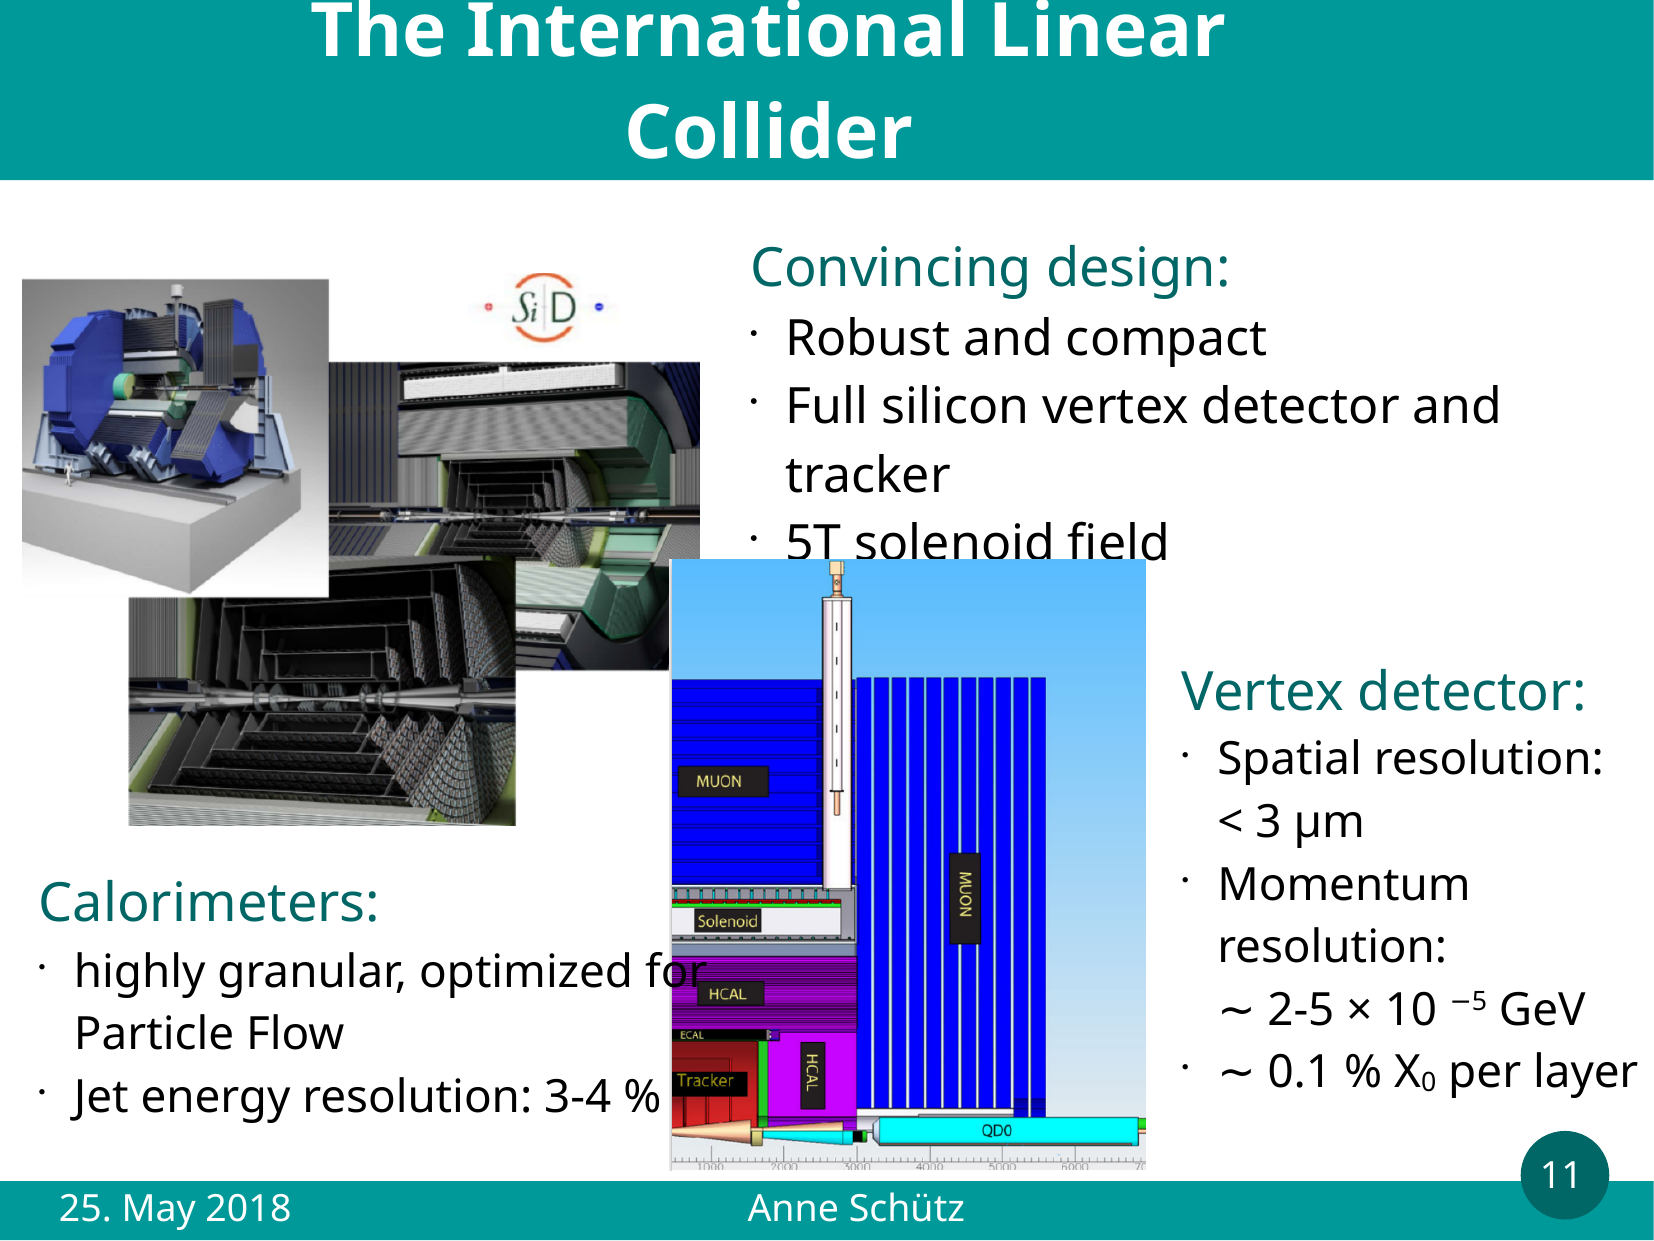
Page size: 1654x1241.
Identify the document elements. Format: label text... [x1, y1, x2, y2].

title The International Linear Collider The SiD Detector [310, 0, 1344, 292]
picture [22, 273, 1146, 1171]
text_box Calorimeters: highly granular, optimized for Particle Flow Jet energy resolution: 3-4 % [38, 732, 759, 1241]
text_box Vertex detector: Spatial resolution: < 3 μm Momentum resolution: ∼ 2-5 × 10 −5 GeV ∼ 0.1 % X0 per layer [1181, 575, 1647, 1179]
text_box Convincing design: Robust and compact Full silicon vertex detector and tracker 5T solenoid field [750, 254, 1641, 549]
